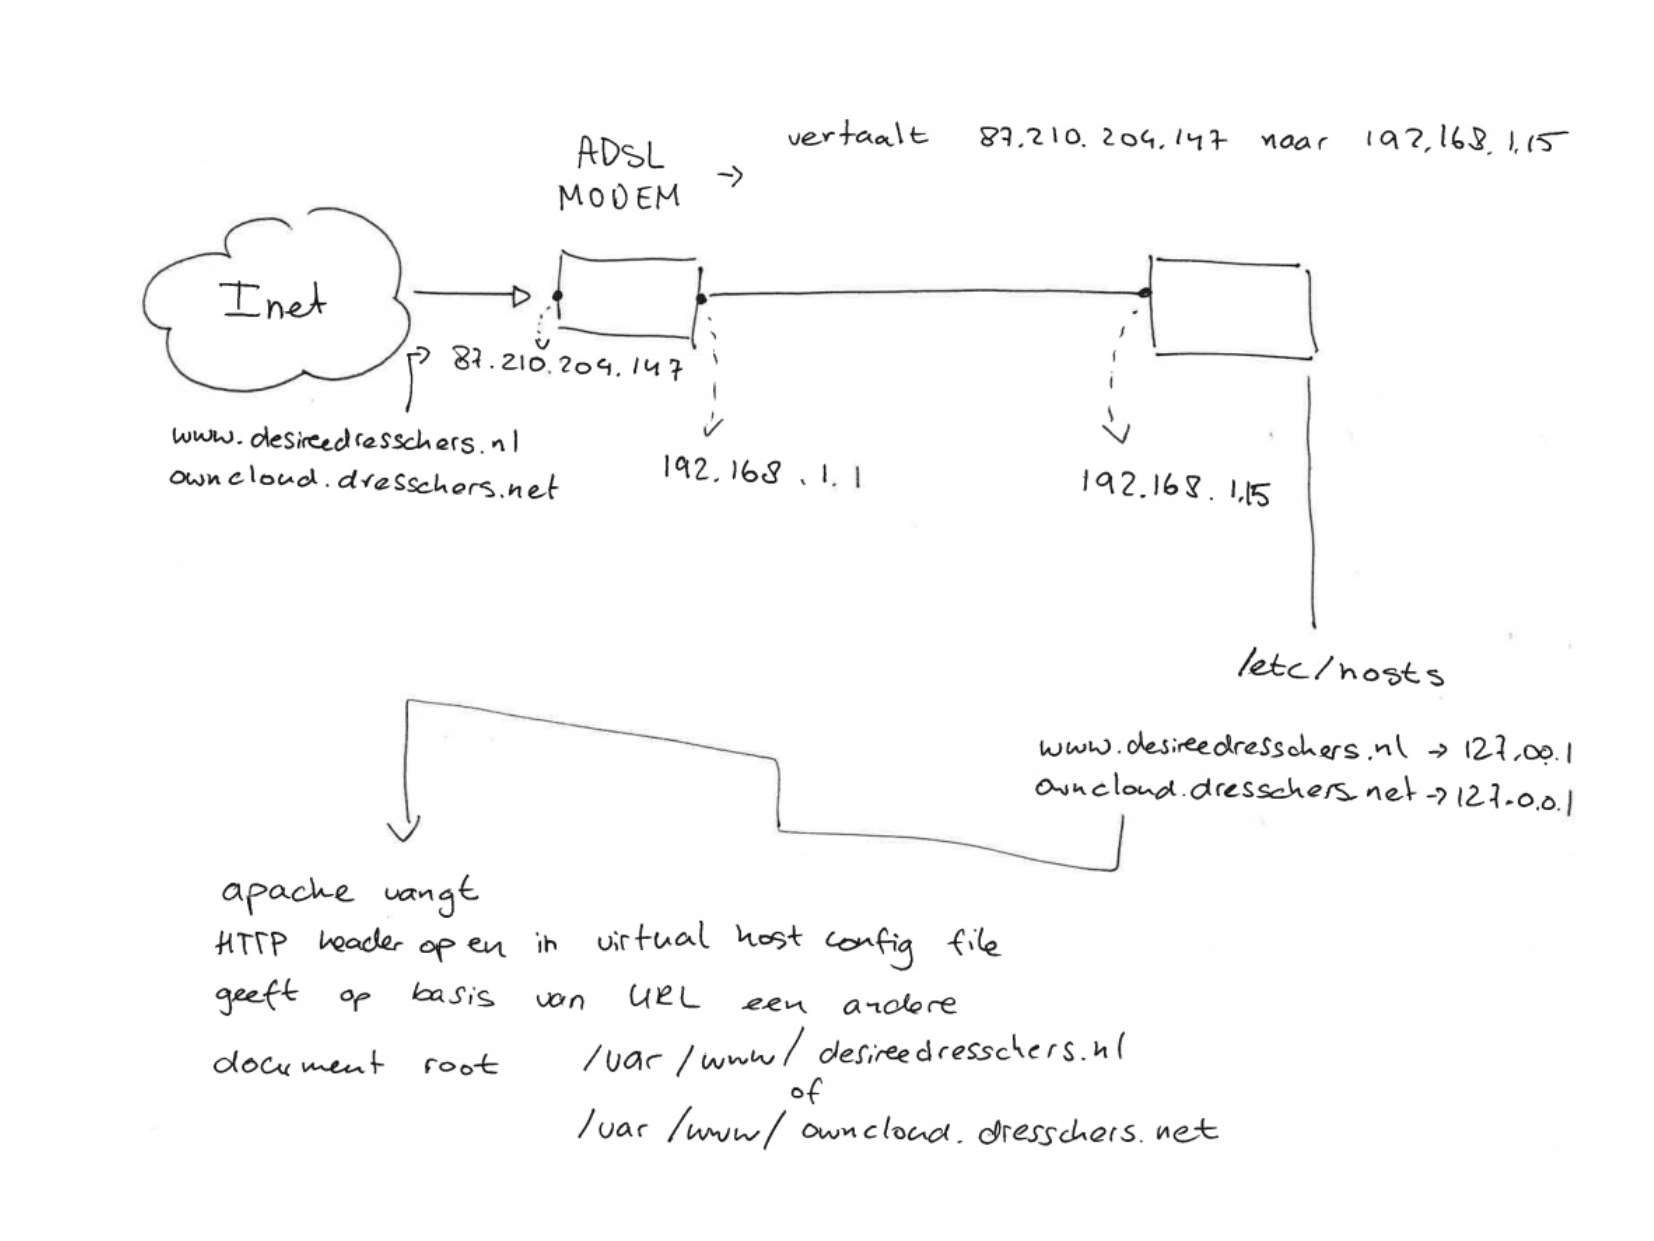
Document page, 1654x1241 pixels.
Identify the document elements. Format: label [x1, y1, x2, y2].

picture [120, 104, 1598, 1152]
